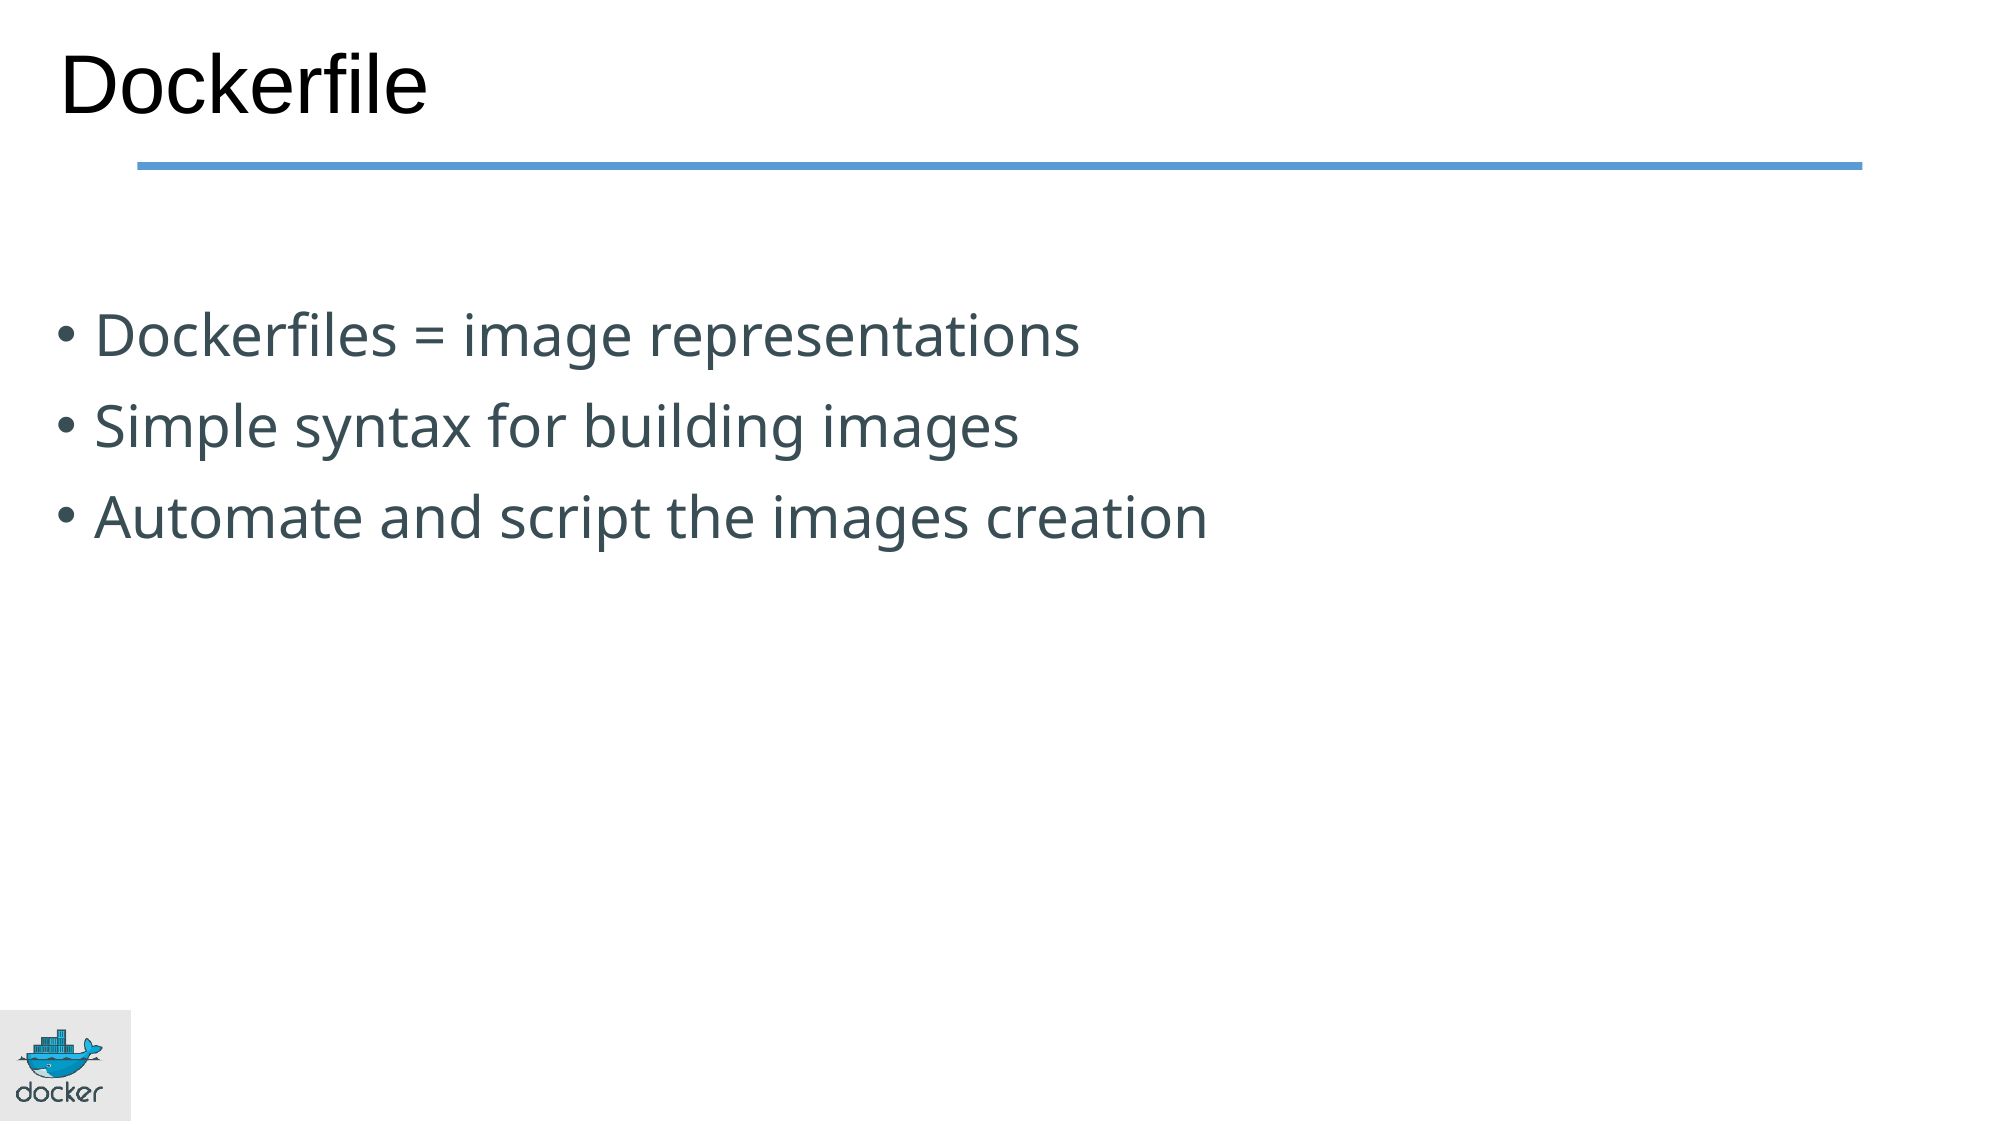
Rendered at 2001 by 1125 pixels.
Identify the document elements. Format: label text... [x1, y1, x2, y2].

text_box Dockerfiles = image representations Simple syntax for building images Automate and script the images creation [41, 290, 2000, 780]
picture [0, 1010, 131, 1121]
text_box Dockerfile [44, 22, 579, 138]
